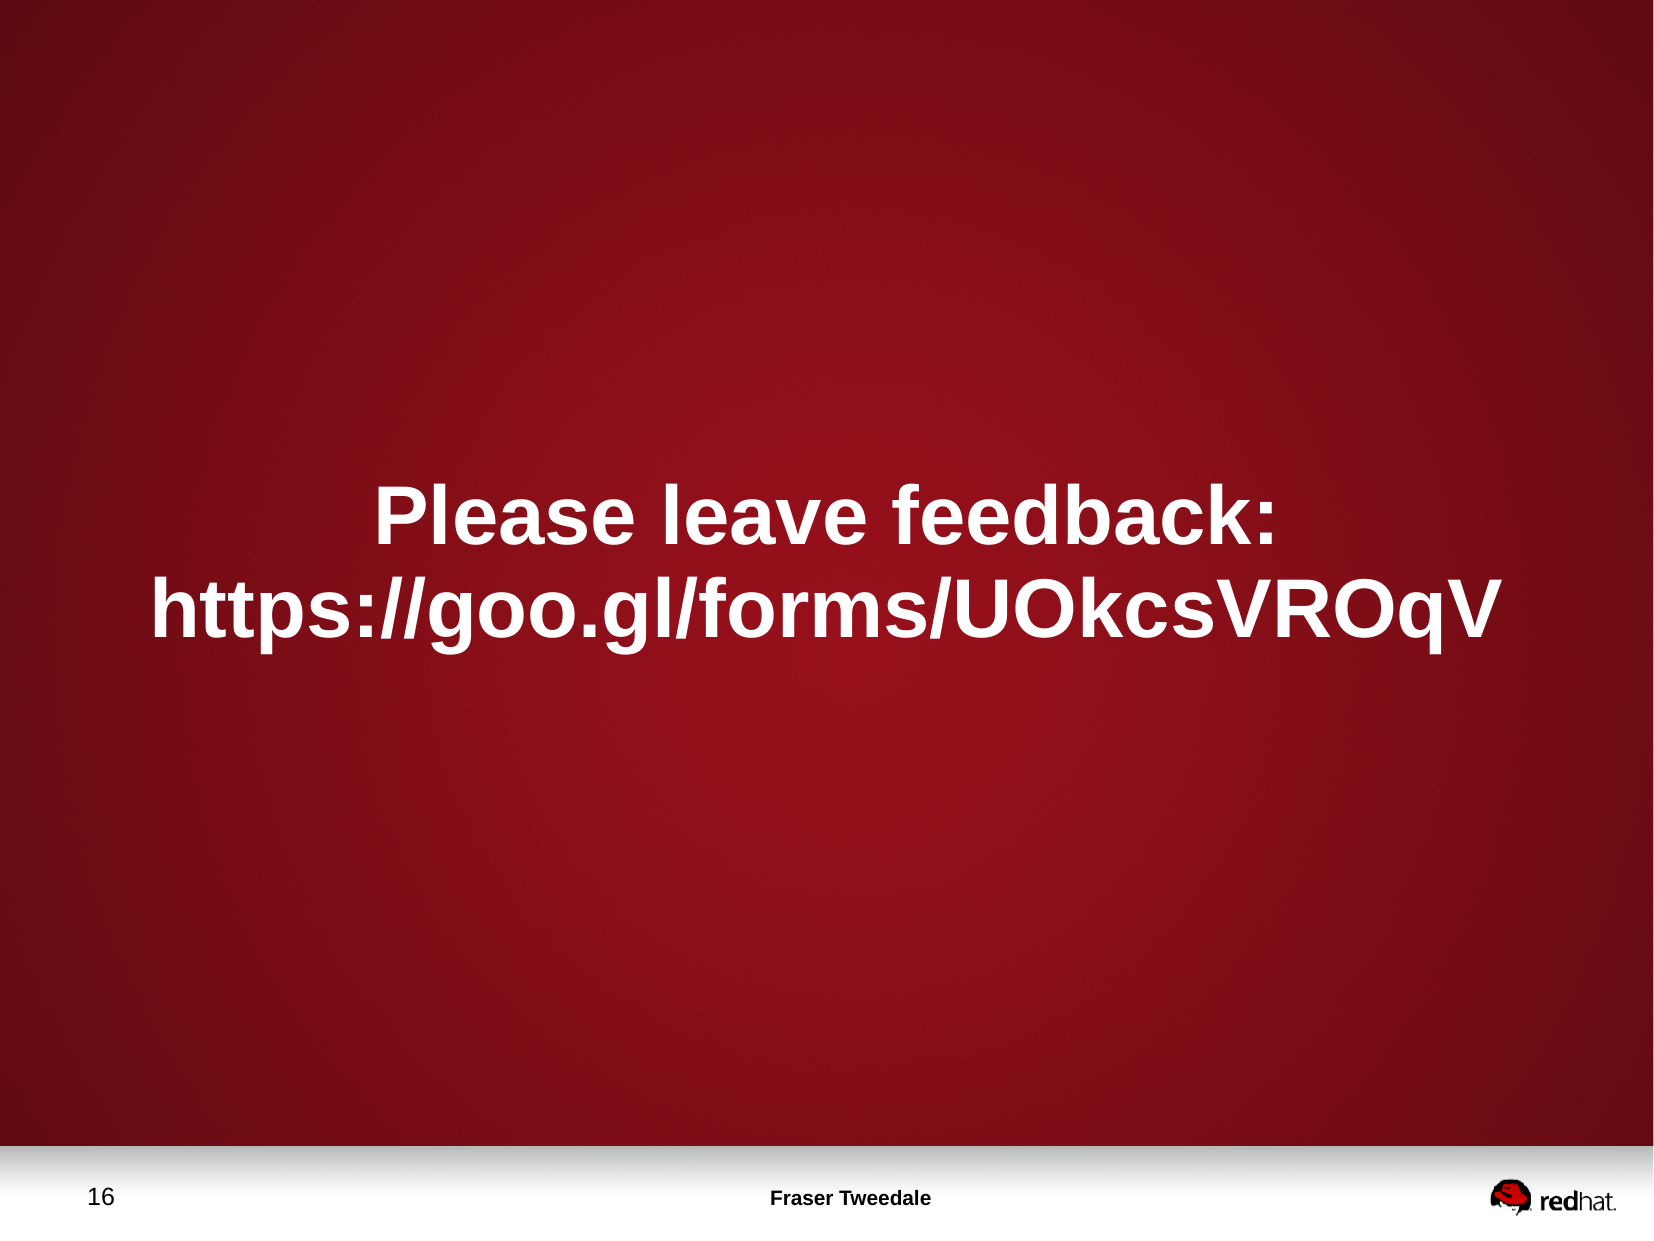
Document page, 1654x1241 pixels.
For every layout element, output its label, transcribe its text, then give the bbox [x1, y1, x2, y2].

title Please leave feedback: https://goo.gl/forms/UOkcsVROqV [82, 262, 1571, 862]
picture [0, 0, 1654, 1241]
